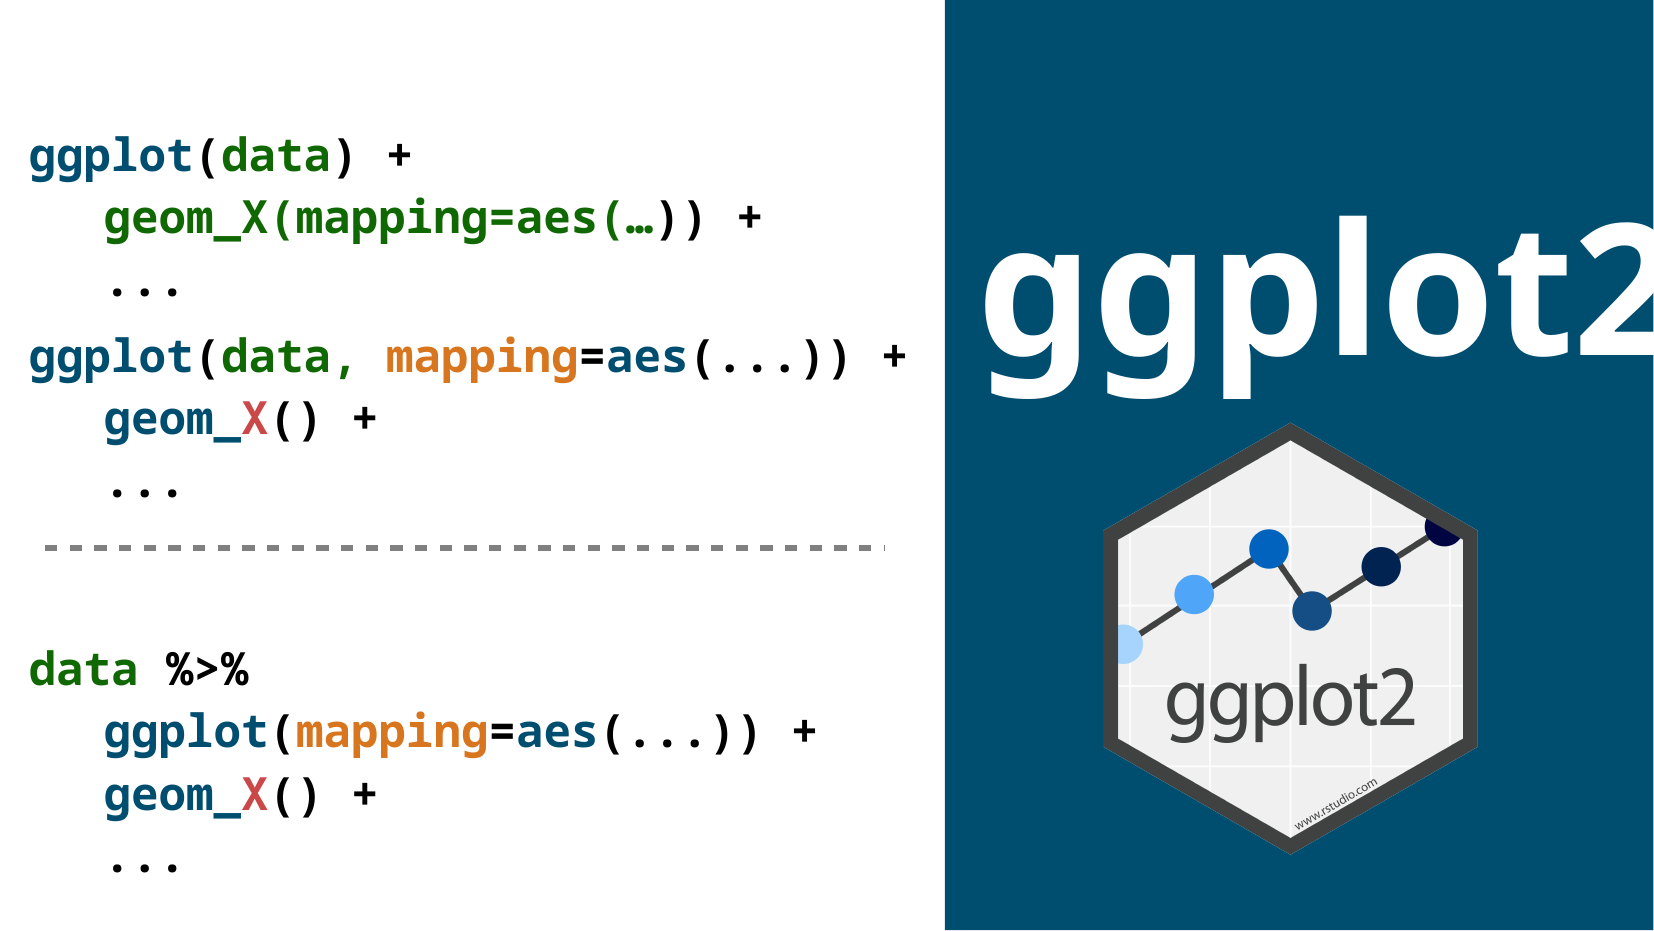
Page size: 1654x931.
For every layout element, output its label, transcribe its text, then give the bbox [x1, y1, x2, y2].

text_box ggplot(data) + geom_X(mapping=aes(…)) + ... [13, 115, 869, 295]
text_box ggplot(data, mapping=aes(...)) + geom_X() + ... [13, 315, 924, 495]
text_box data %>% ggplot(mapping=aes(...)) + geom_X() + ... [13, 628, 869, 863]
text_box [944, 0, 1654, 931]
text_box ggplot2 [962, 152, 1654, 637]
picture [1104, 424, 1477, 854]
